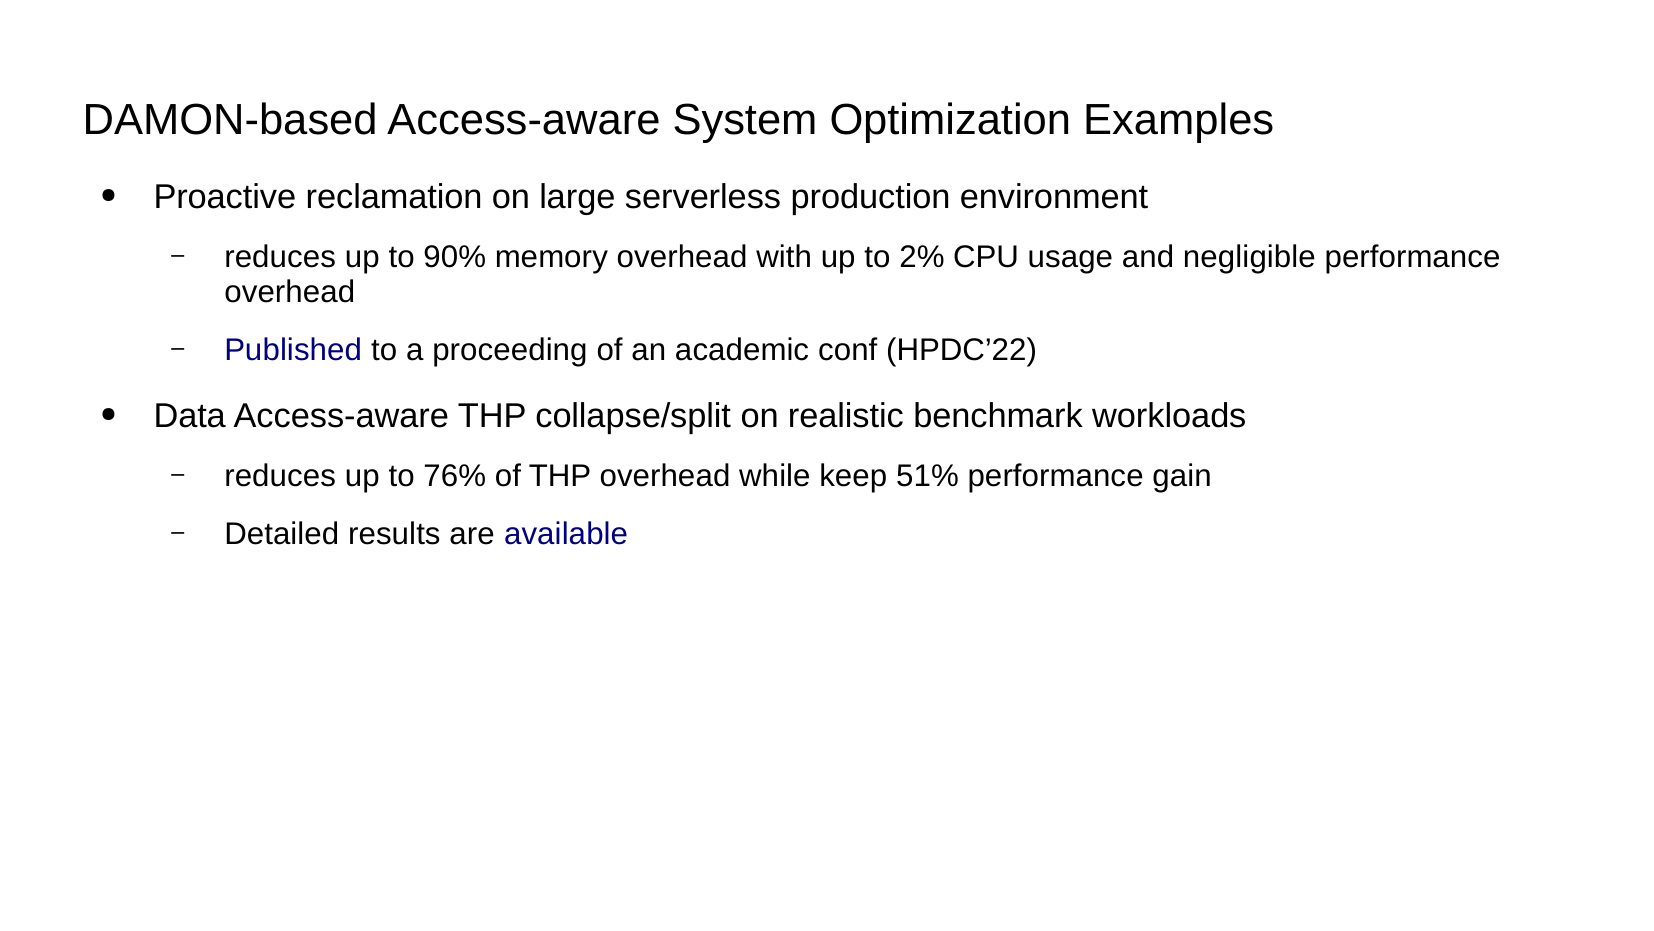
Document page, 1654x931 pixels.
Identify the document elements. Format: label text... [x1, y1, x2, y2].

list Proactive reclamation on large serverless production environment reduces up to 90% memory overhead with up to 2% CPU usage and negligible performance overhead Published to a proceeding of an academic conf (HPDC’22) Data Access-aware THP collapse/split on realistic benchmark workloads reduces up to 76% of THP overhead while keep 51% performance gain Detailed results are available [82, 177, 1571, 833]
title DAMON-based Access-aware System Optimization Examples [82, 81, 1571, 157]
